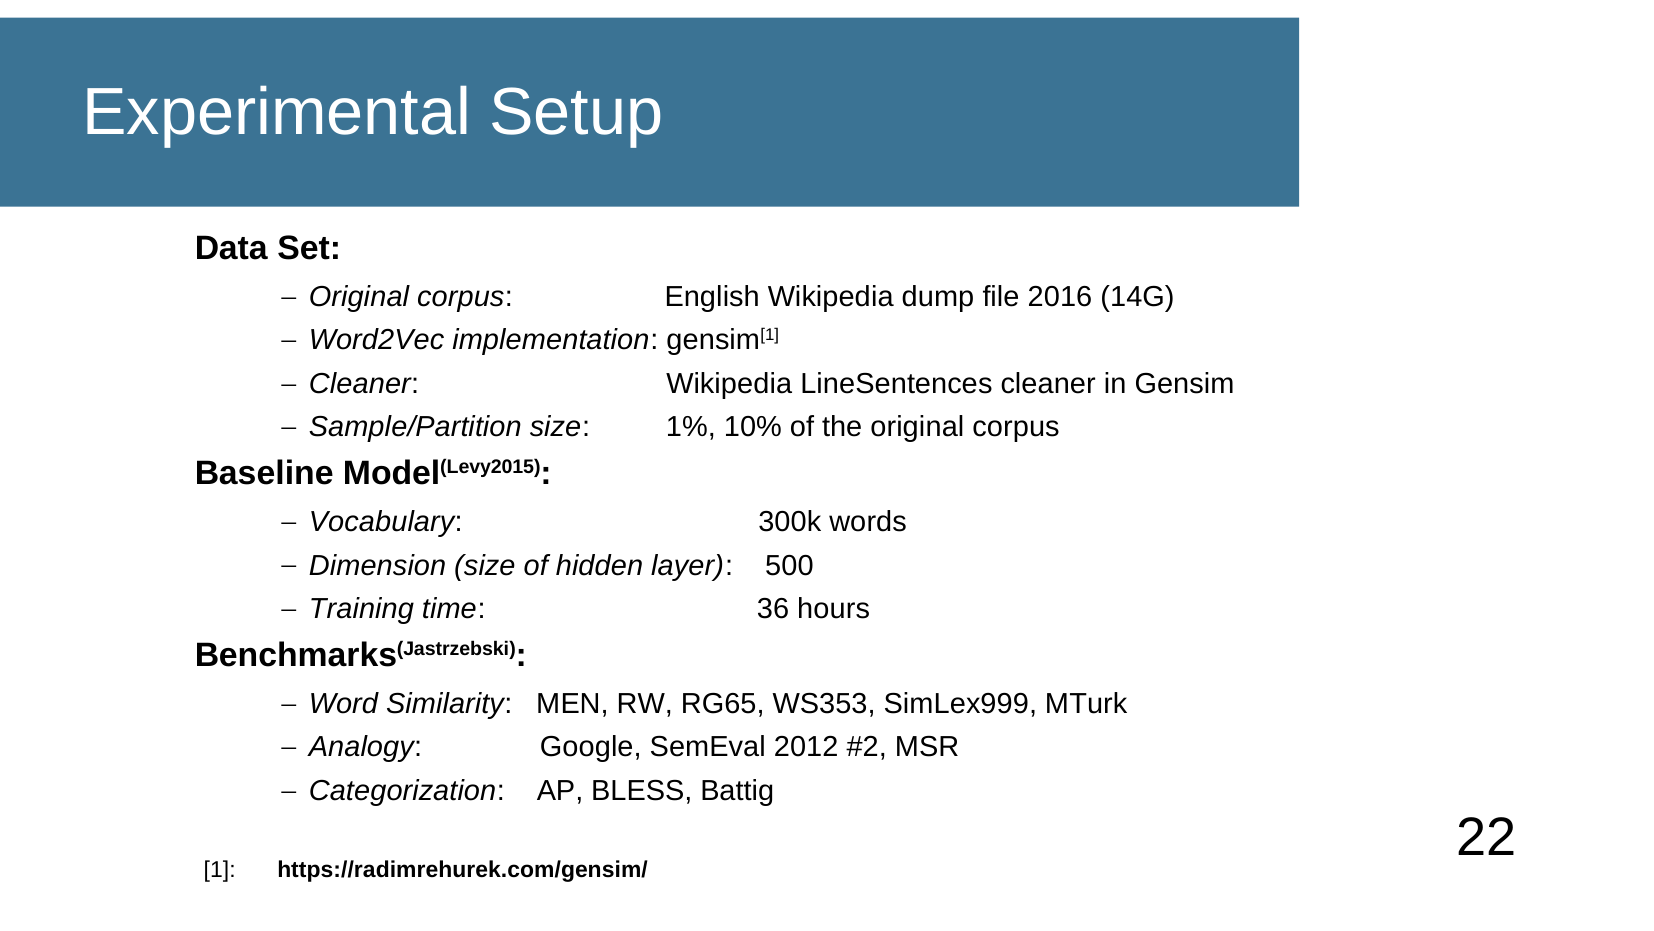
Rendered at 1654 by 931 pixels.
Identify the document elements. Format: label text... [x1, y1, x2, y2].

title Experimental Setup [82, 35, 1234, 189]
list Data Set: Original corpus: English Wikipedia dump file 2016 (14G) Word2Vec implementation: gensim[1] Cleaner: Wikipedia LineSentences cleaner in Gensim Sample/Partition size: 1%, 10% of the original corpus Baseline Model(Levy2015): Vocabulary: 300k words Dimension (size of hidden layer): 500 Training time: 36 hours Benchmarks(Jastrzebski): Word Similarity: MEN, RW, RG65, WS353, SimLex999, MTurk Analogy: Google, SemEval 2012 #2, MSR Categorization: AP, BLESS, Battig [194, 224, 1471, 815]
text_box [1]: https://radimrehurek.com/gensim/ [188, 850, 664, 891]
